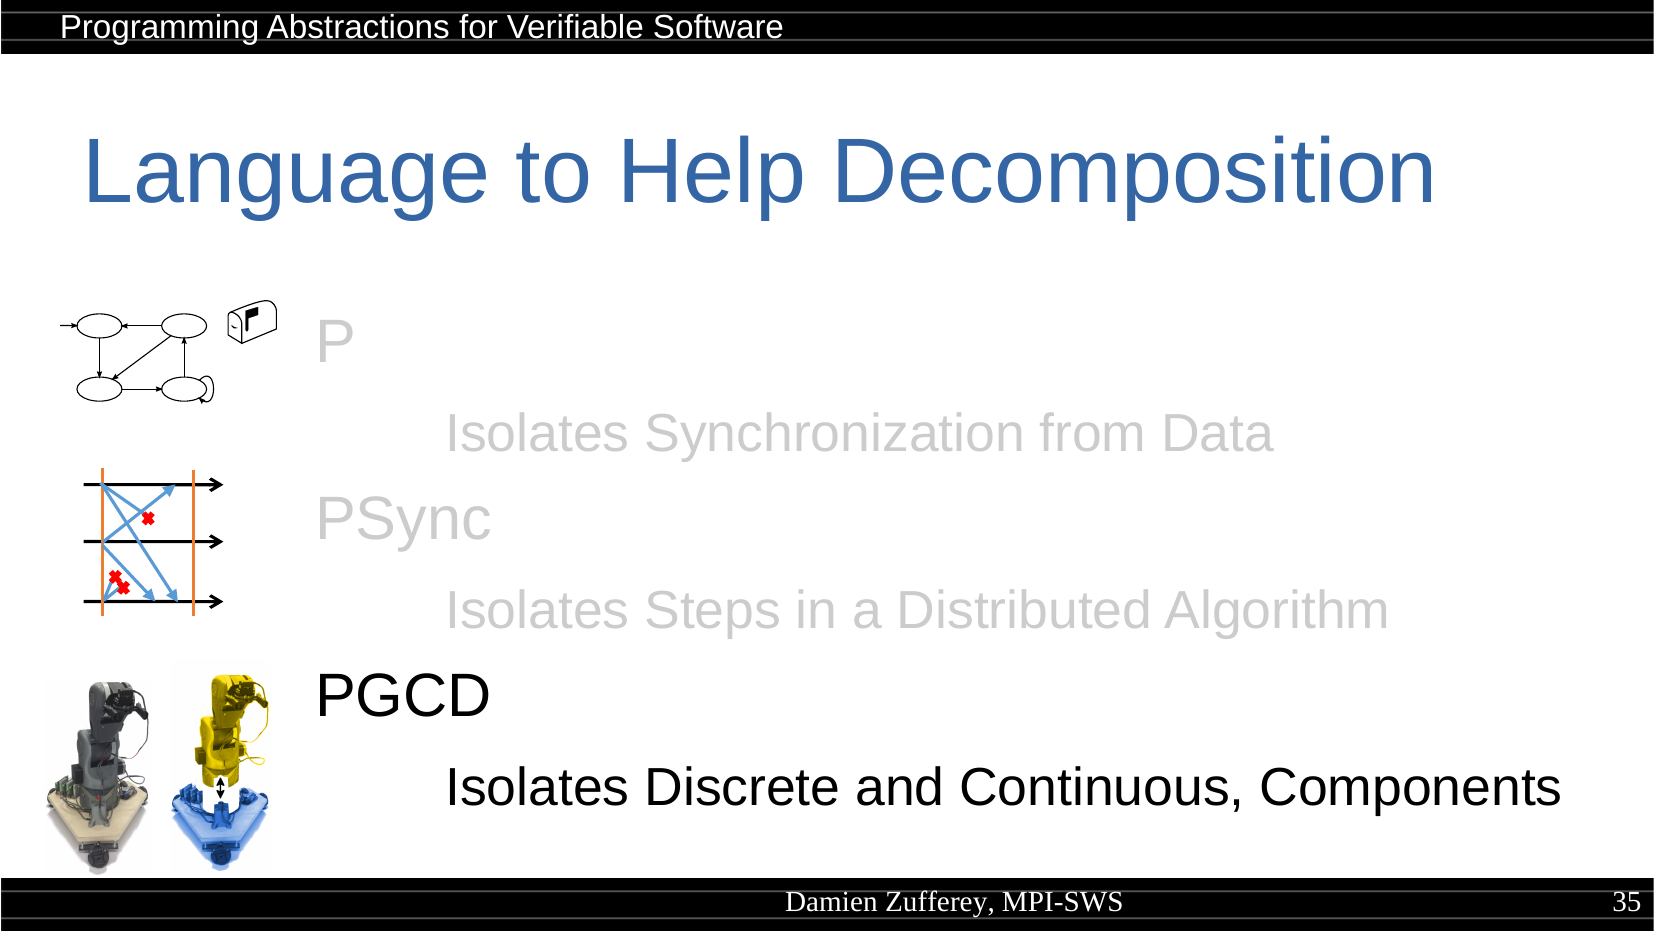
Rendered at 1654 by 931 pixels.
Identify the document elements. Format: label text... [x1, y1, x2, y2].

picture [45, 680, 151, 876]
picture [60, 313, 215, 405]
picture [1, 878, 1654, 931]
picture [170, 659, 271, 872]
text_box [143, 512, 154, 524]
picture [1, 0, 1654, 54]
title Language to Help Decomposition [82, 92, 1571, 249]
picture [227, 300, 277, 345]
list P Isolates Synchronization from Data PSync Isolates Steps in a Distributed Algorithm PGCD Isolates Discrete and Continuous, Components [315, 307, 1571, 861]
text_box [110, 571, 129, 594]
